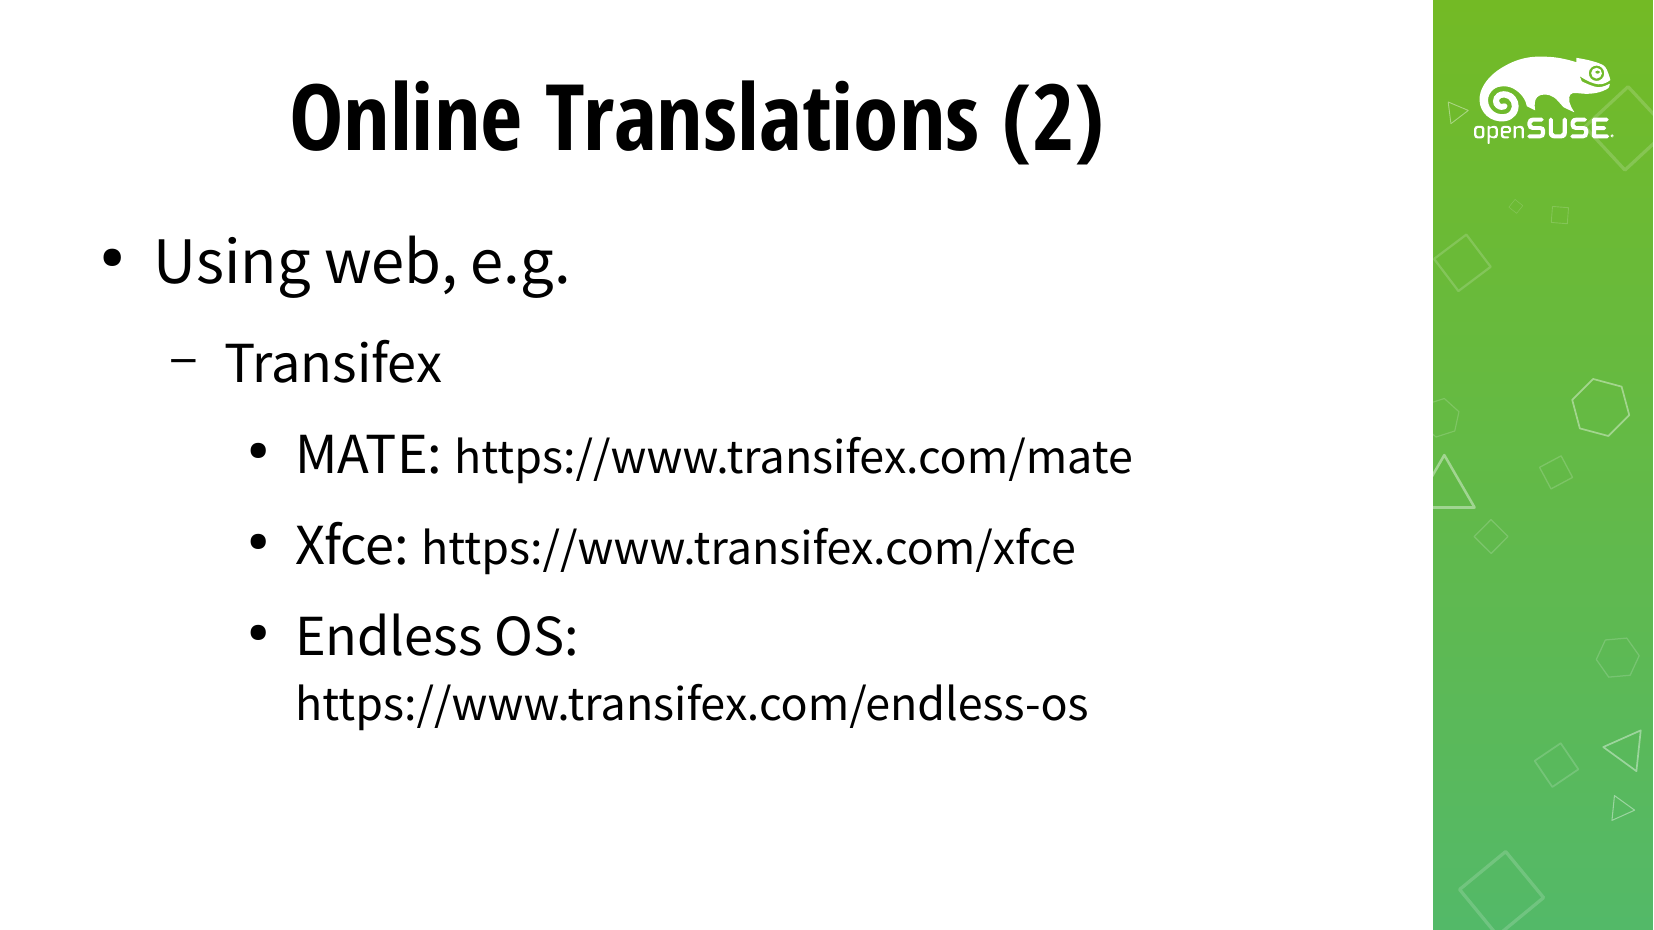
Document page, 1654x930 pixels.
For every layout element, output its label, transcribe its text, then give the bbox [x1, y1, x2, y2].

title Online Translations (2) [82, 37, 1336, 193]
list Using web, e.g. Transifex MATE: https://www.transifex.com/mate Xfce: https://www.transifex.com/xfce Endless OS: https://www.transifex.com/endless-os [82, 217, 1336, 757]
